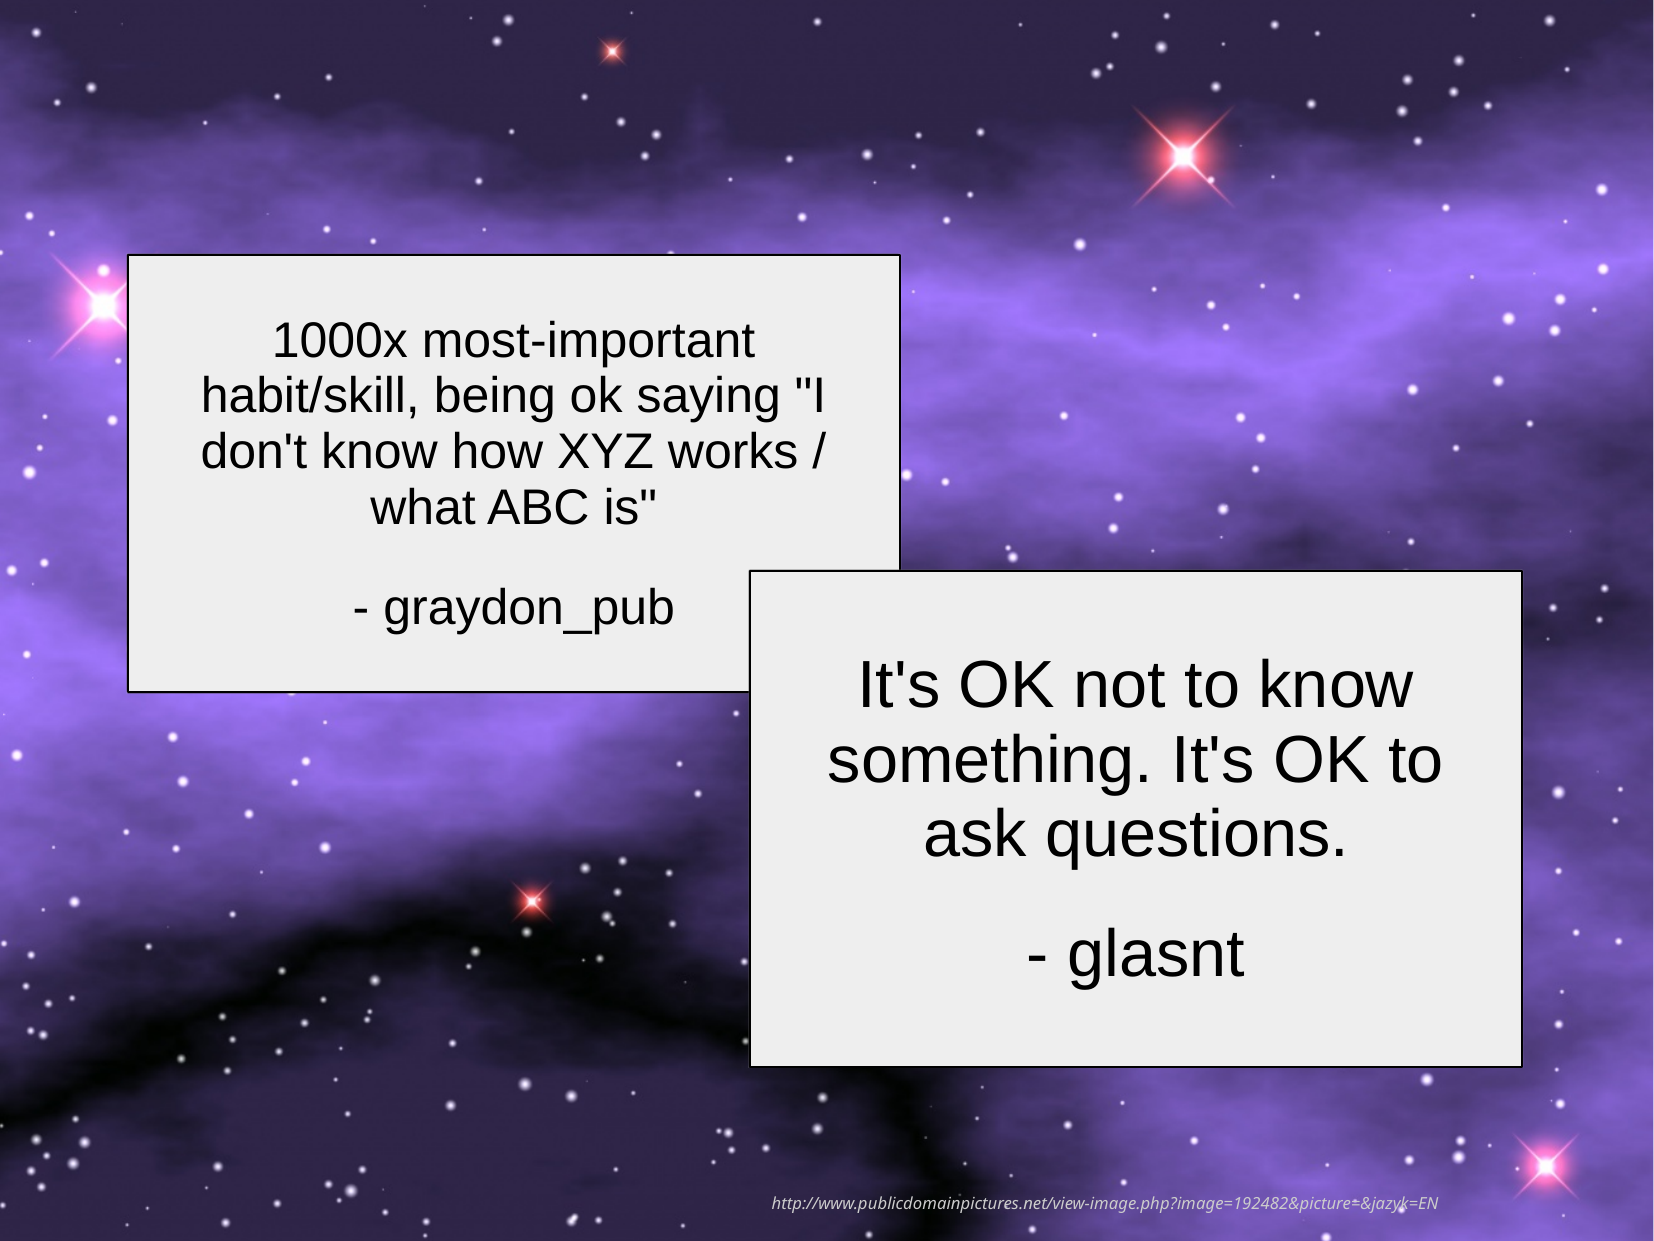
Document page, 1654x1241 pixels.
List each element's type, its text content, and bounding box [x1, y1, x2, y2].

text_box http://www.publicdomainpictures.net/view-image.php?image=192482&picture=&jazyk=EN [756, 1184, 1654, 1241]
title 1000x most-important habit/skill, being ok saying "I don't know how XYZ works / what ABC is" - graydon_pub [127, 255, 901, 693]
picture [0, 0, 1654, 1241]
title It's OK not to know something. It's OK to ask questions. - glasnt [750, 572, 1523, 1066]
